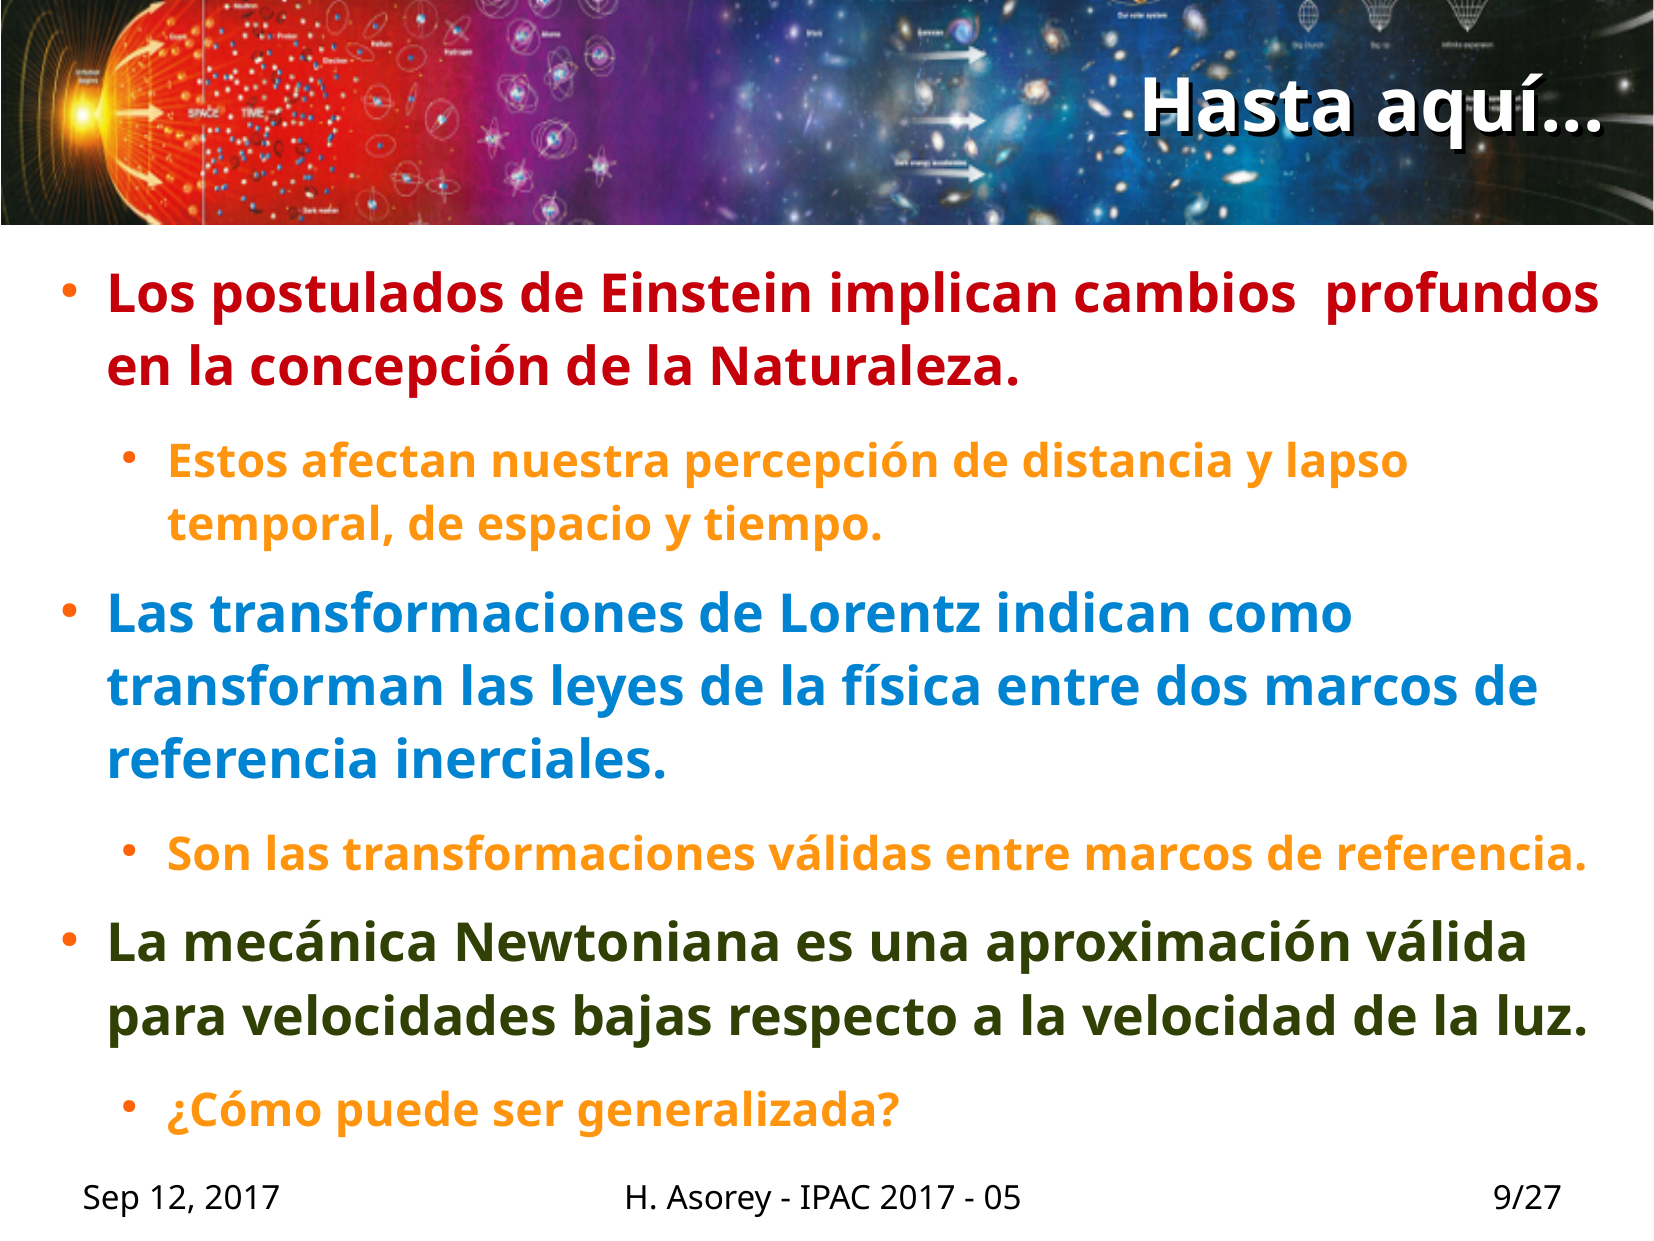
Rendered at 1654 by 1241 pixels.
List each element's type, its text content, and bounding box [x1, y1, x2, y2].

picture [1, 0, 1654, 225]
list Los postulados de Einstein implican cambios profundos en la concepción de la Naturaleza. Estos afectan nuestra percepción de distancia y lapso temporal, de espacio y tiempo. Las transformaciones de Lorentz indican como transforman las leyes de la física entre dos marcos de referencia inerciales. Son las transformaciones válidas entre marcos de referencia. La mecánica Newtoniana es una aproximación válida para velocidades bajas respecto a la velocidad de la luz. ¿Cómo puede ser generalizada? [45, 255, 1606, 1156]
title Hasta aquí... [45, 15, 1606, 191]
